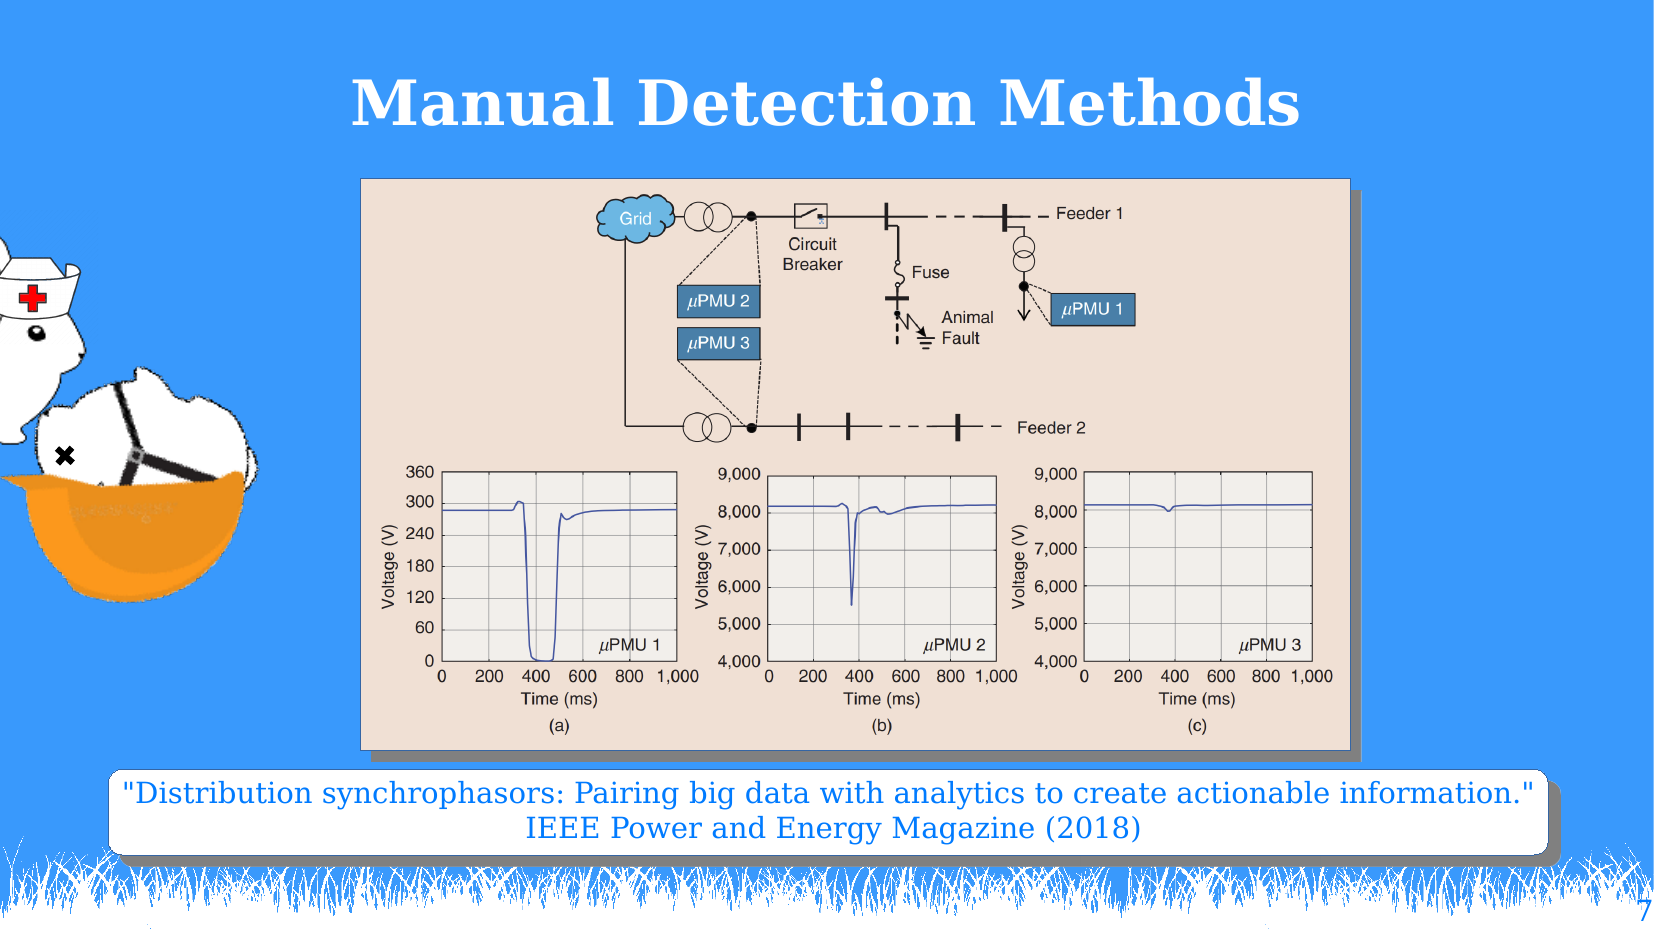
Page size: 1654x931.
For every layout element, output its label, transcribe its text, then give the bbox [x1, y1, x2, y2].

title Manual Detection Methods [82, 25, 1571, 181]
picture [0, 0, 1654, 931]
text_box "Distribution synchrophasors: Pairing big data with analytics to create actionable information." IEEE Power and Energy Magazine (2018) [8, 769, 1650, 887]
